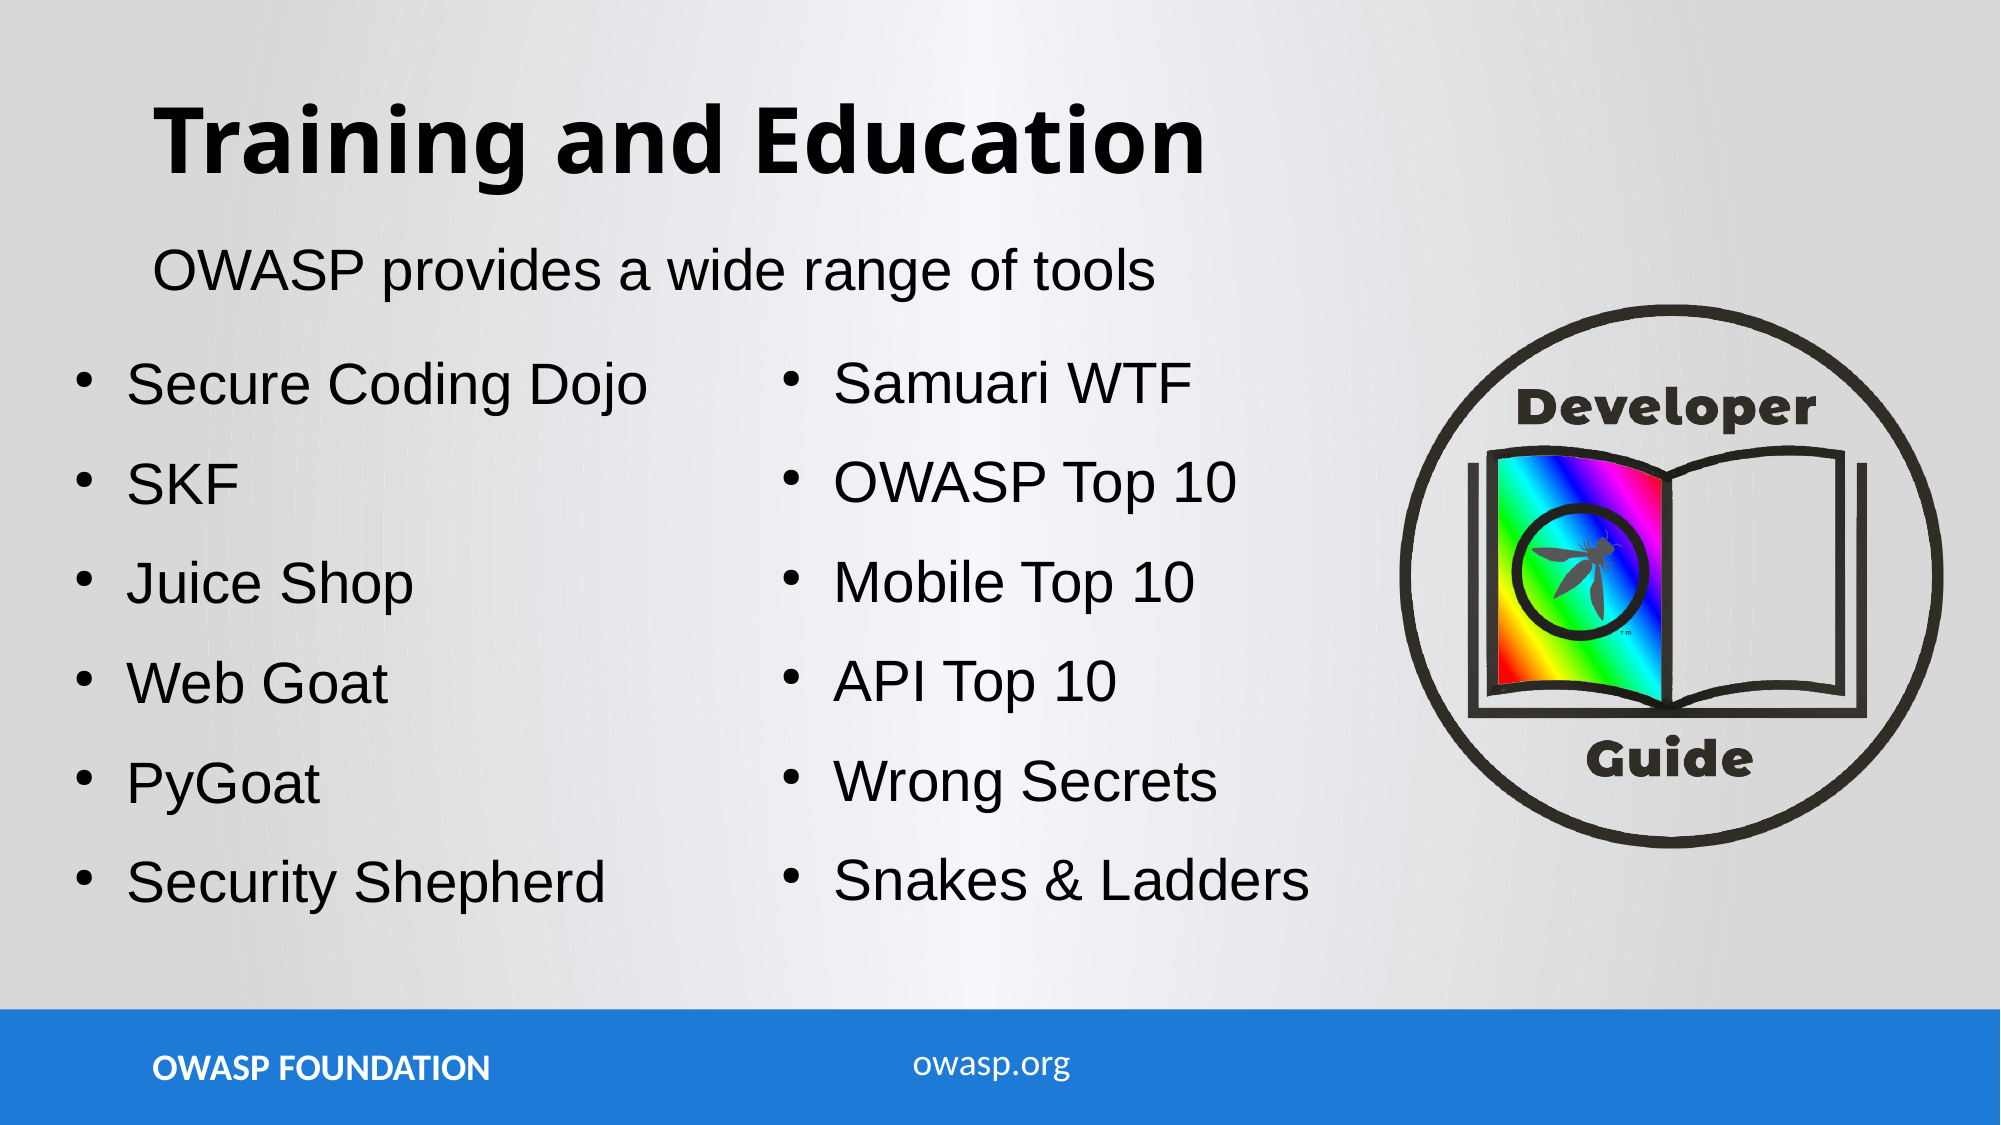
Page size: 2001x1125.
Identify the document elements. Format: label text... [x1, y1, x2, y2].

picture [1386, 298, 1951, 863]
list Samuari WTF OWASP Top 10 Mobile Top 10 API Top 10 Wrong Secrets Snakes & Ladders [748, 337, 1386, 976]
title Training and Education [137, 35, 1863, 253]
list OWASP provides a wide range of tools [137, 224, 1351, 338]
list Secure Coding Dojo SKF Juice Shop Web Goat PyGoat Security Shepherd [41, 339, 679, 902]
